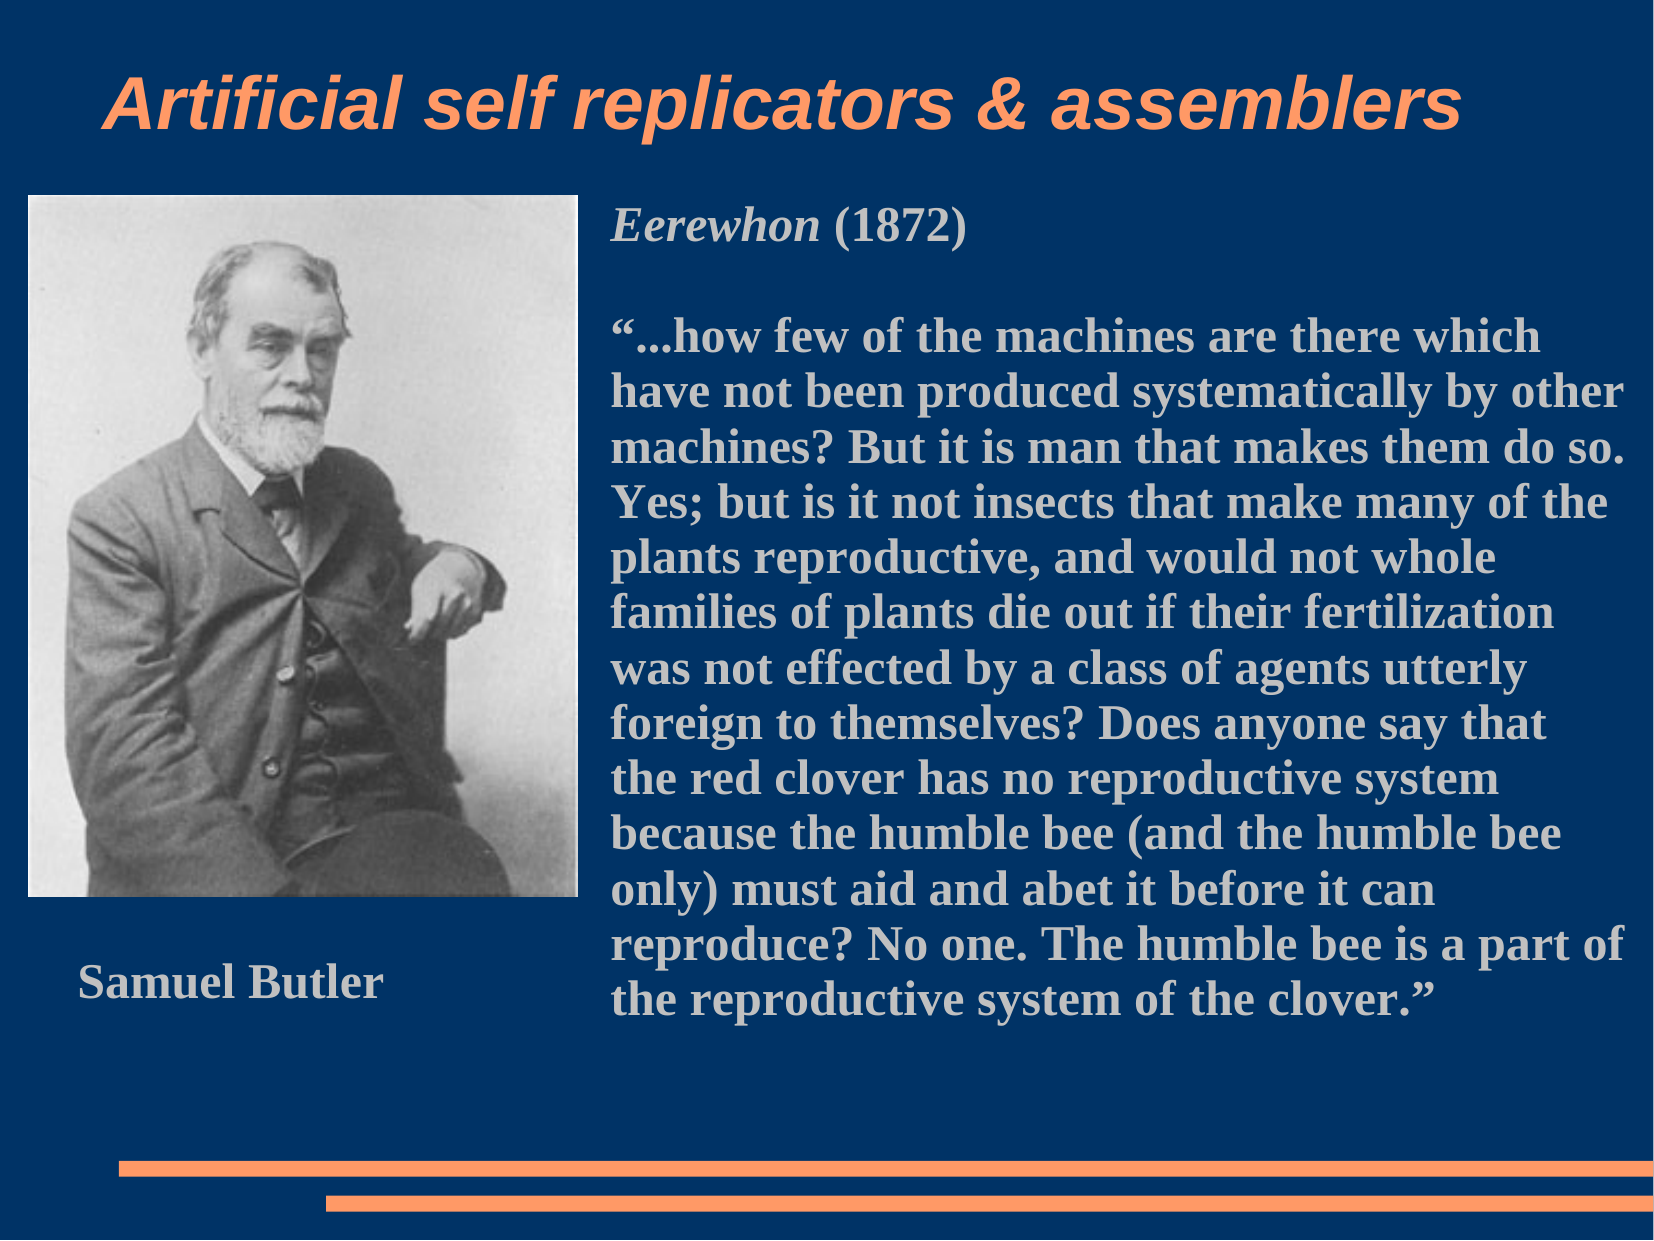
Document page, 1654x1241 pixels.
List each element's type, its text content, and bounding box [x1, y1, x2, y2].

text_box Samuel Butler [77, 953, 610, 1180]
text_box Eerewhon (1872) “...how few of the machines are there which have not been produced systematically by other machines? But it is man that makes them do so. Yes; but is it not insects that make many of the plants reproductive, and would not whole families of plants die out if their fertilization was not effected by a class of agents utterly foreign to themselves? Does anyone say that the red clover has no reproductive system because the humble bee (and the humble bee only) must aid and abet it before it can reproduce? No one. The humble bee is a part of the reproductive system of the clover.” [610, 197, 1627, 1241]
title Artificial self replicators & assemblers [102, 25, 1654, 182]
picture [28, 195, 578, 897]
